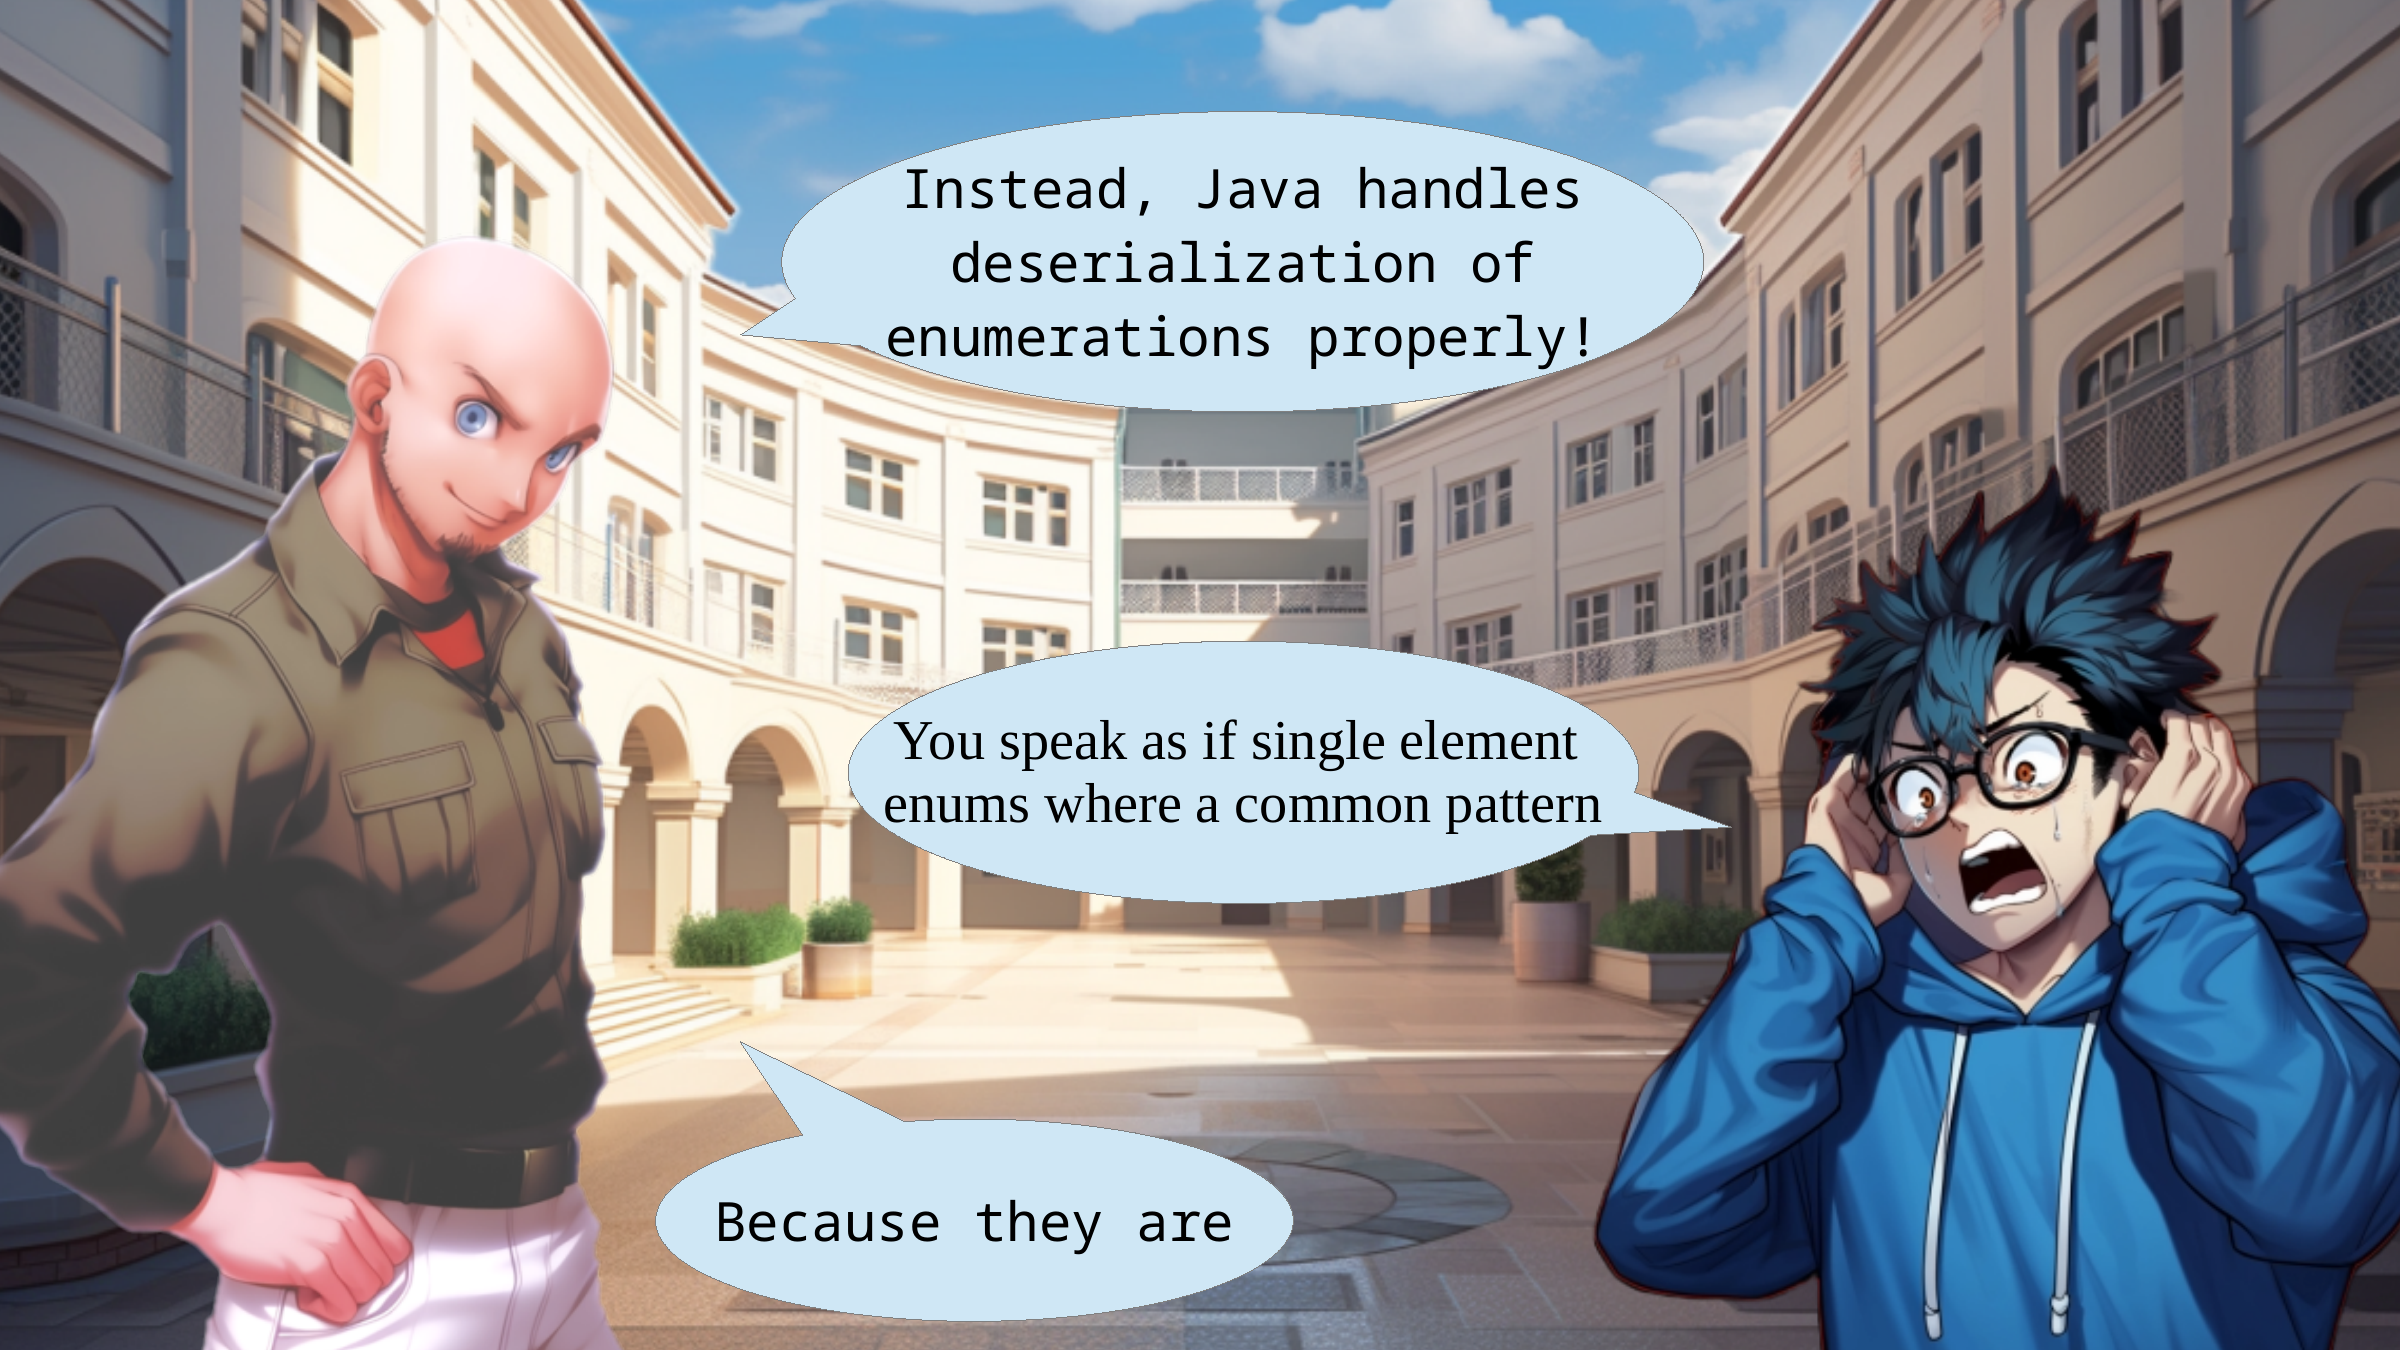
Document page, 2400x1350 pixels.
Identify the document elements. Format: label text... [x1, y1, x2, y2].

text_box You speak as if single element enums where a common pattern [848, 641, 1732, 904]
text_box Instead, Java handles deserialization of enumerations properly! [740, 111, 1664, 412]
picture [0, 0, 2400, 1350]
text_box Because they are [655, 1041, 1294, 1322]
